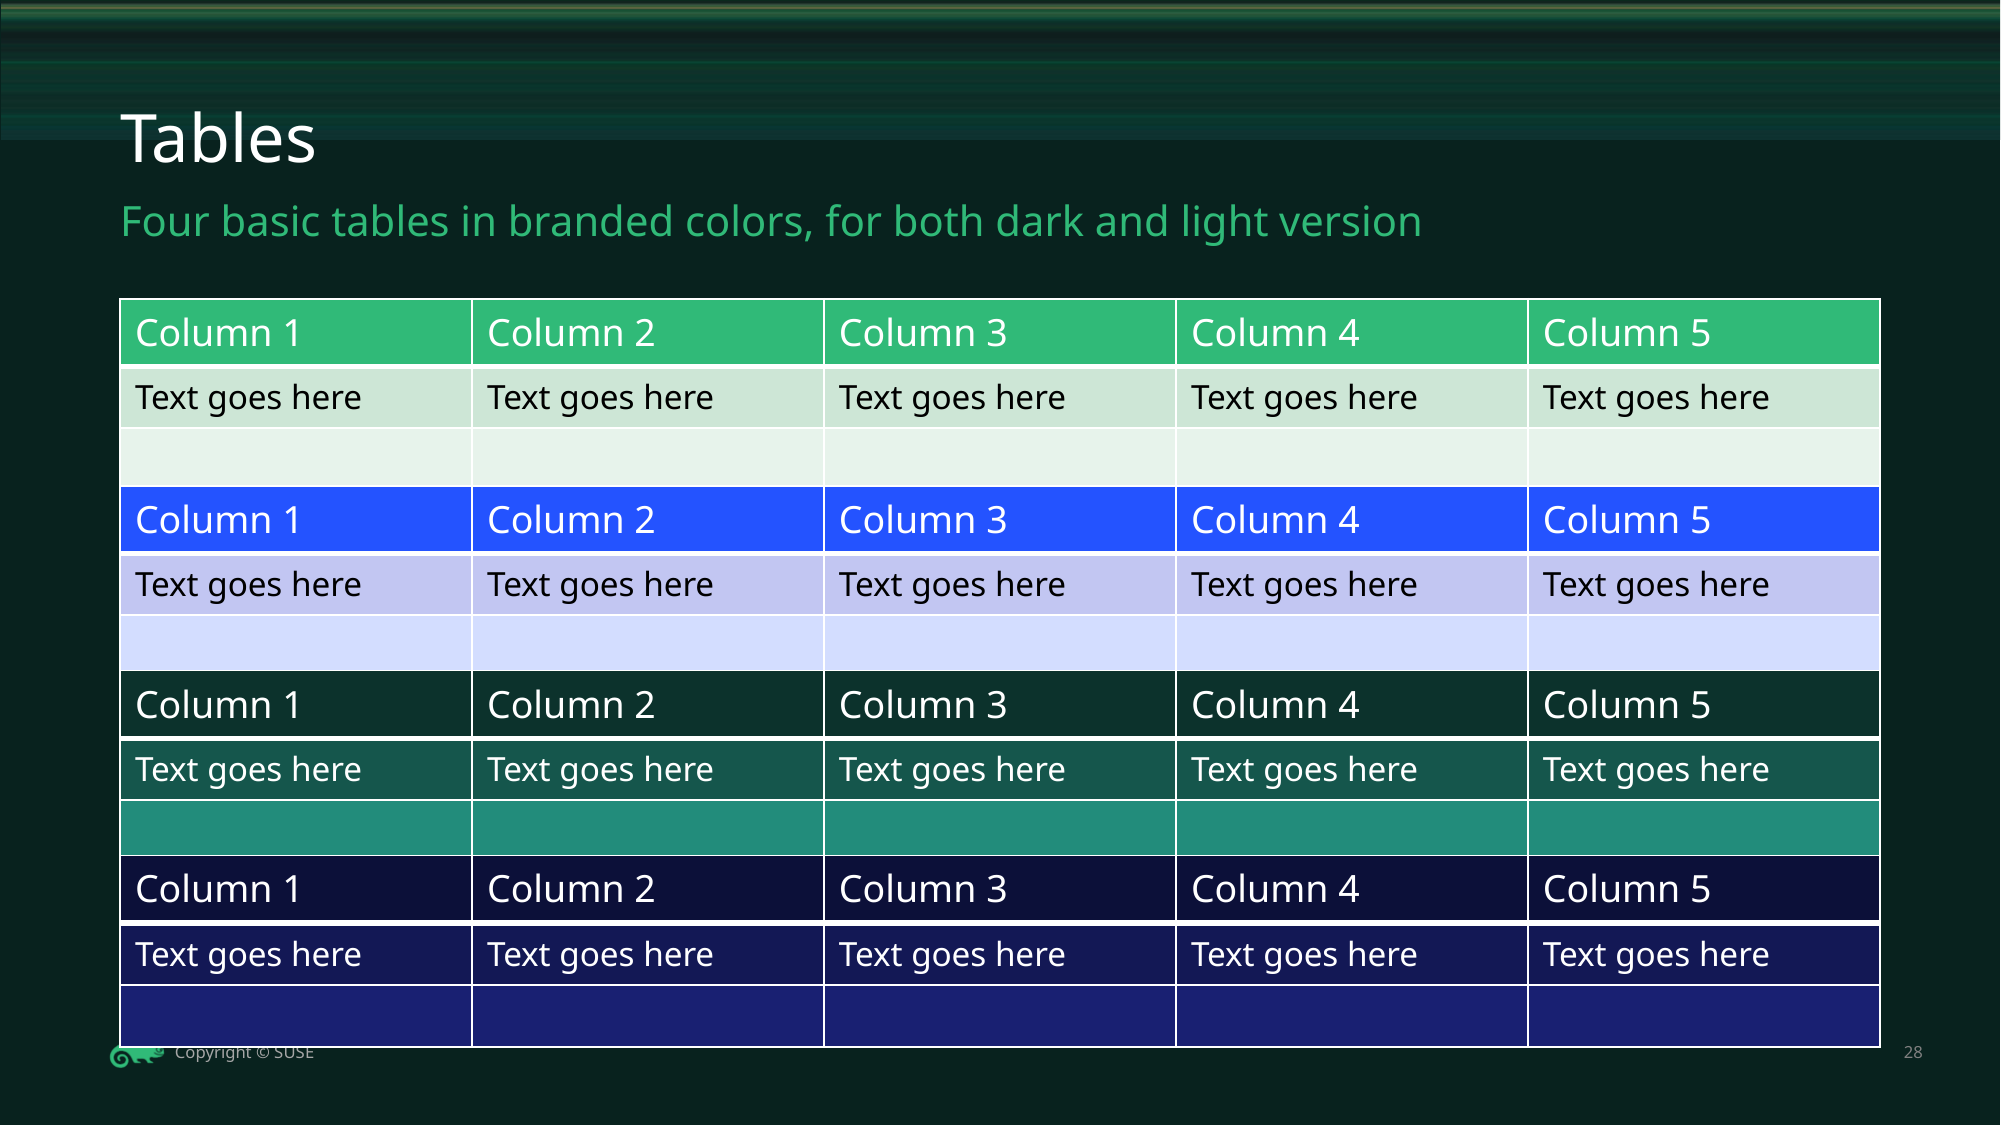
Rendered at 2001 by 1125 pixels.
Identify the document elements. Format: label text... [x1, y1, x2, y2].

table_cell [1177, 429, 1527, 485]
table_header Column 5 [1529, 300, 1879, 364]
table_cell [825, 429, 1175, 485]
table_header Column 4 [1177, 300, 1527, 364]
table_cell Text goes here [1177, 741, 1527, 799]
table_cell Text goes here [1177, 556, 1527, 614]
table_header Column 2 [473, 671, 823, 736]
table_cell [825, 801, 1175, 855]
table_header Column 2 [473, 856, 823, 920]
table_cell [825, 616, 1175, 670]
table_cell [473, 429, 823, 485]
table_header Column 4 [1177, 856, 1527, 920]
table_header Column 5 [1529, 487, 1879, 551]
table_cell Text goes here [121, 926, 471, 984]
table_cell Text goes here [1529, 741, 1879, 799]
table_header Column 4 [1177, 487, 1527, 551]
table_cell Text goes here [473, 369, 823, 427]
table_cell Text goes here [473, 556, 823, 614]
table_header Column 3 [825, 487, 1175, 551]
table_cell Text goes here [825, 556, 1175, 614]
title Tables [120, 103, 1880, 179]
table_header Column 3 [825, 671, 1175, 736]
table_header Column 2 [473, 487, 823, 551]
table_cell Text goes here [473, 741, 823, 799]
table_cell Text goes here [1177, 926, 1527, 984]
table_cell [473, 801, 823, 855]
table_header Column 1 [121, 671, 471, 736]
table_cell [1529, 616, 1879, 670]
table_cell [1529, 429, 1879, 485]
picture [1, 0, 2001, 140]
table_cell Text goes here [121, 369, 471, 427]
table_cell [121, 616, 471, 670]
table_cell Text goes here [1529, 369, 1879, 427]
table_cell [1177, 616, 1527, 670]
table_cell Text goes here [1529, 556, 1879, 614]
table_cell Text goes here [1529, 926, 1879, 984]
slide_number <number> [1875, 1042, 1923, 1063]
table_header Column 3 [825, 300, 1175, 364]
table_cell Text goes here [825, 926, 1175, 984]
table_cell [1529, 986, 1879, 1046]
table_cell Text goes here [473, 926, 823, 984]
table_cell [121, 429, 471, 485]
table_cell [1177, 801, 1527, 855]
table_cell [825, 986, 1175, 1046]
table_cell Text goes here [825, 741, 1175, 799]
table_header Column 4 [1177, 671, 1527, 736]
table_cell Text goes here [825, 369, 1175, 427]
table_cell [473, 616, 823, 670]
table_header Column 1 [121, 300, 471, 364]
table_cell [473, 986, 823, 1046]
table_header Column 5 [1529, 671, 1879, 736]
table_cell Text goes here [121, 556, 471, 614]
table_header Column 1 [121, 856, 471, 920]
table_header Column 2 [473, 300, 823, 364]
table_header Column 5 [1529, 856, 1879, 920]
table_cell Text goes here [121, 741, 471, 799]
table_cell [121, 986, 471, 1046]
picture [99, 1031, 175, 1074]
table_cell [1529, 801, 1879, 855]
list Four basic tables in branded colors, for both dark and light version [120, 189, 1880, 245]
table_header Column 3 [825, 856, 1175, 920]
table_cell Text goes here [1177, 369, 1527, 427]
table_header Column 1 [121, 487, 471, 551]
table_cell [1177, 986, 1527, 1046]
table_cell [121, 801, 471, 855]
